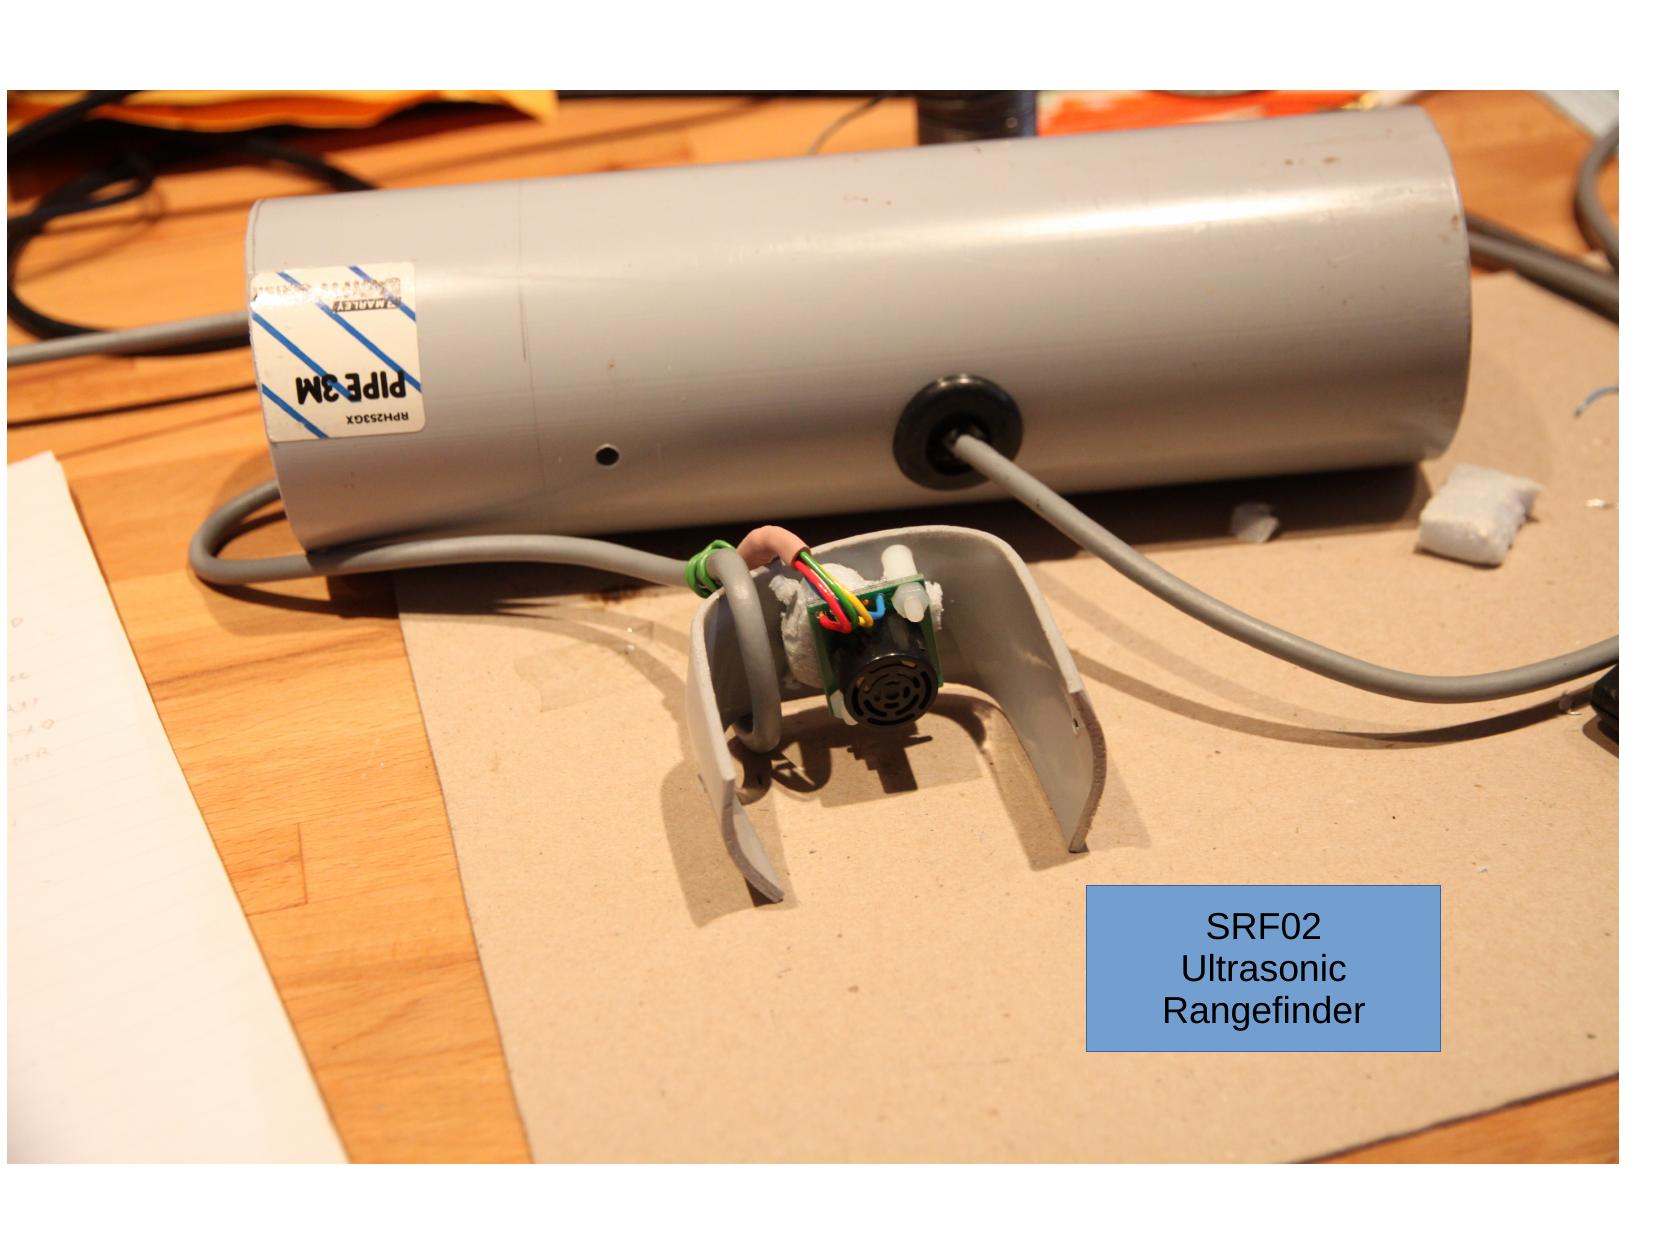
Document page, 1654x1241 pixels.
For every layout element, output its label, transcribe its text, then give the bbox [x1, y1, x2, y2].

text_box SRF02 Ultrasonic Rangefinder [1086, 885, 1441, 1052]
picture [7, 90, 1619, 1164]
